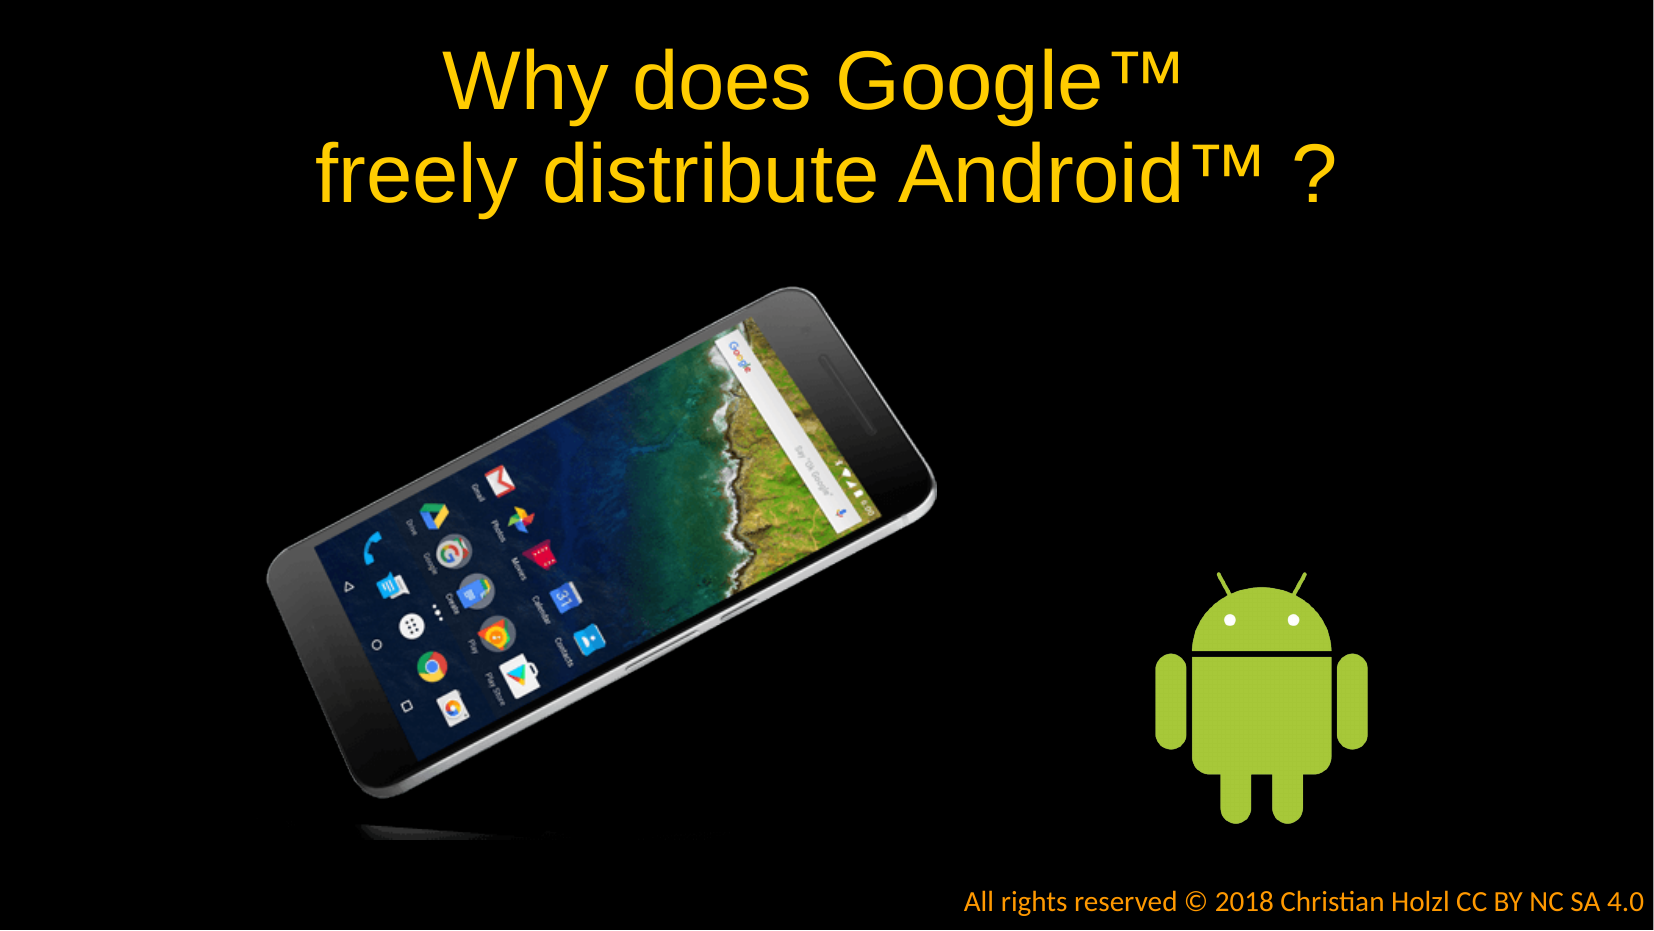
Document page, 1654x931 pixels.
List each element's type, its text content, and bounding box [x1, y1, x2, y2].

title Why does Google™ freely distribute Android™ ? [82, 34, 1571, 221]
picture [255, 286, 937, 841]
picture [1155, 571, 1368, 826]
